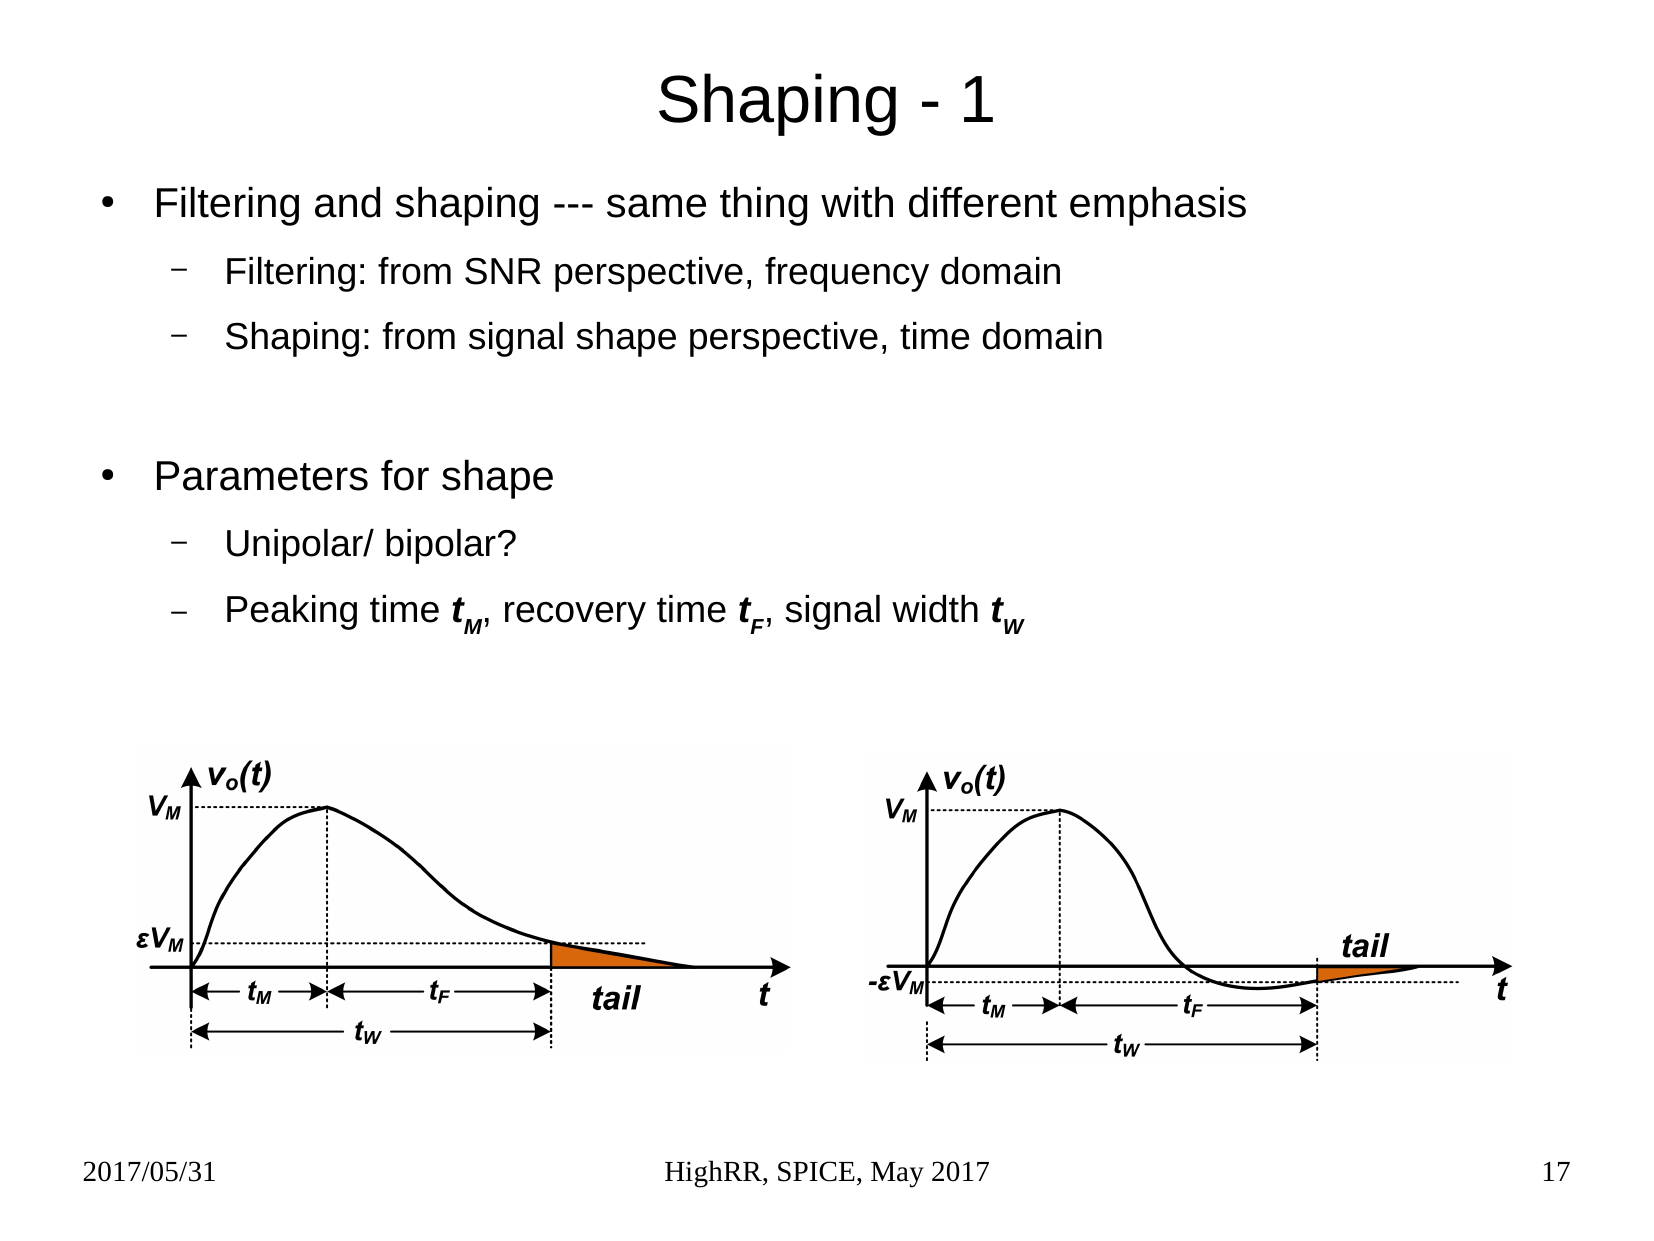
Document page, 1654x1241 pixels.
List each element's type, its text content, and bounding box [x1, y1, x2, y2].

title Shaping - 1 [82, 49, 1571, 151]
list Filtering and shaping --- same thing with different emphasis Filtering: from SNR perspective, frequency domain Shaping: from signal shape perspective, time domain Parameters for shape Unipolar/ bipolar? Peaking time tM, recovery time tF, signal width tW [82, 180, 1571, 1141]
picture [867, 754, 1513, 1062]
picture [135, 749, 791, 1051]
